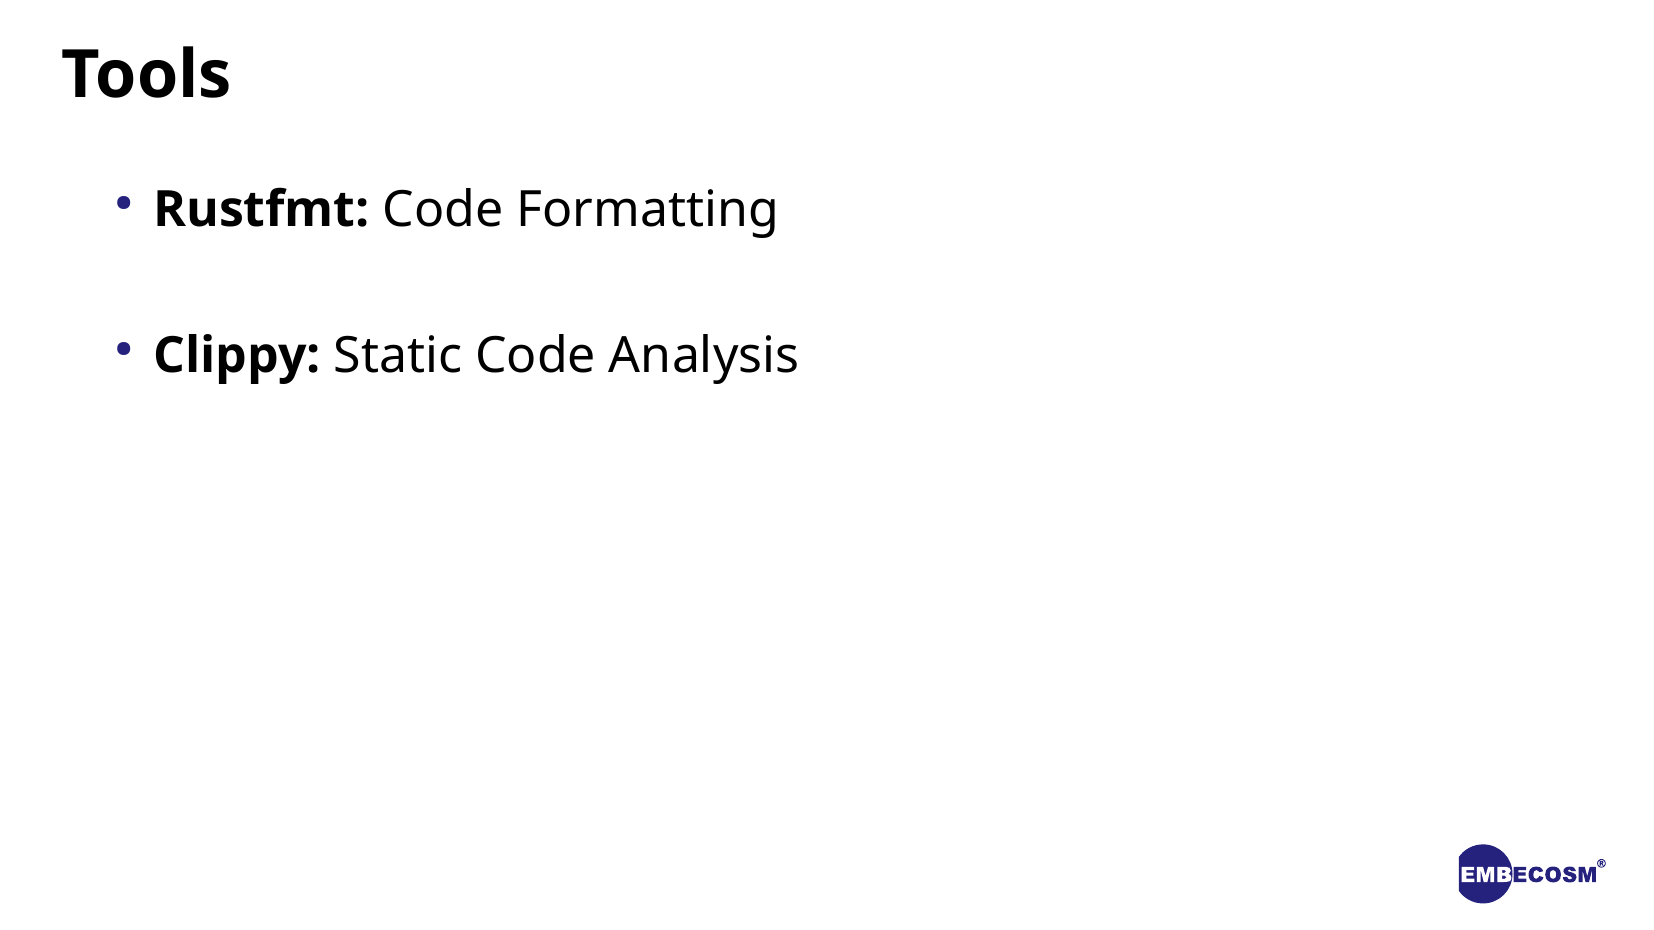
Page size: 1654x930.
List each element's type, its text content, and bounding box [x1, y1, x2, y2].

title Tools [47, 26, 1606, 178]
list Rustfmt: Code Formatting Clippy: Static Code Analysis [94, 177, 1559, 845]
